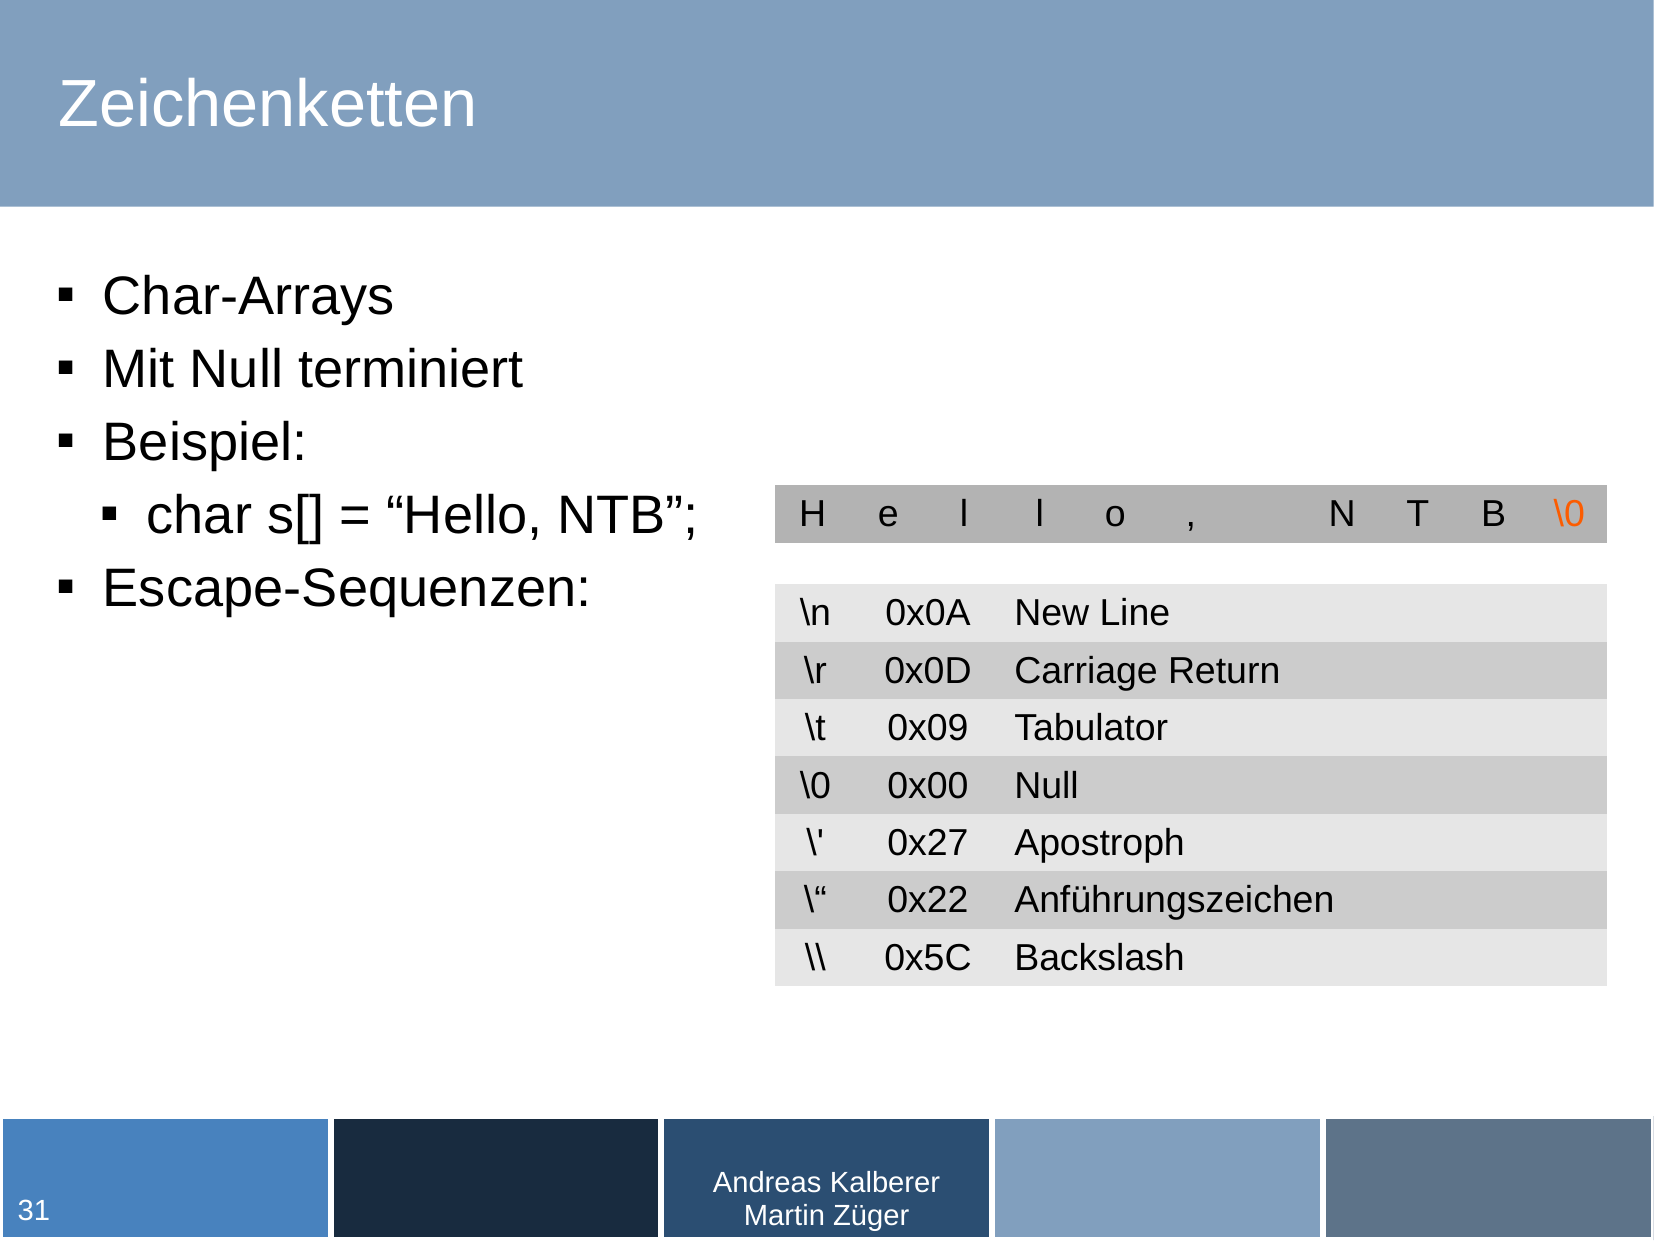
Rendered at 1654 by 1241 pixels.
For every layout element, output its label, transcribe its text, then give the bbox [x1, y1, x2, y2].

table_header New Line [1000, 584, 1607, 642]
table_header 0x0A [856, 584, 1000, 642]
table_header l [926, 485, 1002, 543]
table_cell Anführungszeichen [1000, 871, 1607, 929]
table_header , [1153, 485, 1229, 543]
table_cell Tabulator [1000, 699, 1607, 756]
table_cell 0x00 [856, 756, 1000, 814]
table_header \0 [1531, 485, 1607, 543]
table_header B [1456, 485, 1531, 543]
table_header H [775, 485, 851, 543]
table_cell 0x27 [856, 814, 1000, 871]
table_cell Carriage Return [1000, 642, 1607, 699]
table_header l [1002, 485, 1077, 543]
table_cell 0x09 [856, 699, 1000, 756]
table_cell \0 [775, 756, 856, 814]
table_cell \' [775, 814, 856, 871]
table_header [1229, 485, 1304, 543]
list Char-Arrays Mit Null terminiert Beispiel: char s[] = “Hello, NTB”; Escape-Sequenzen: [59, 265, 1595, 986]
table_header N [1304, 485, 1380, 543]
table_cell Null [1000, 756, 1607, 814]
table_cell 0x22 [856, 871, 1000, 929]
table_cell \\ [775, 929, 856, 986]
table_cell \t [775, 699, 856, 756]
table_cell Apostroph [1000, 814, 1607, 871]
table_cell \r [775, 642, 856, 699]
table_header e [851, 485, 926, 543]
table_cell 0x5C [856, 929, 1000, 986]
table_cell 0x0D [856, 642, 1000, 699]
title Zeichenketten [59, 29, 1595, 178]
table_cell Backslash [1000, 929, 1607, 986]
table_header o [1077, 485, 1153, 543]
table_header T [1380, 485, 1456, 543]
table_header \n [775, 584, 856, 642]
table_cell \“ [775, 871, 856, 929]
